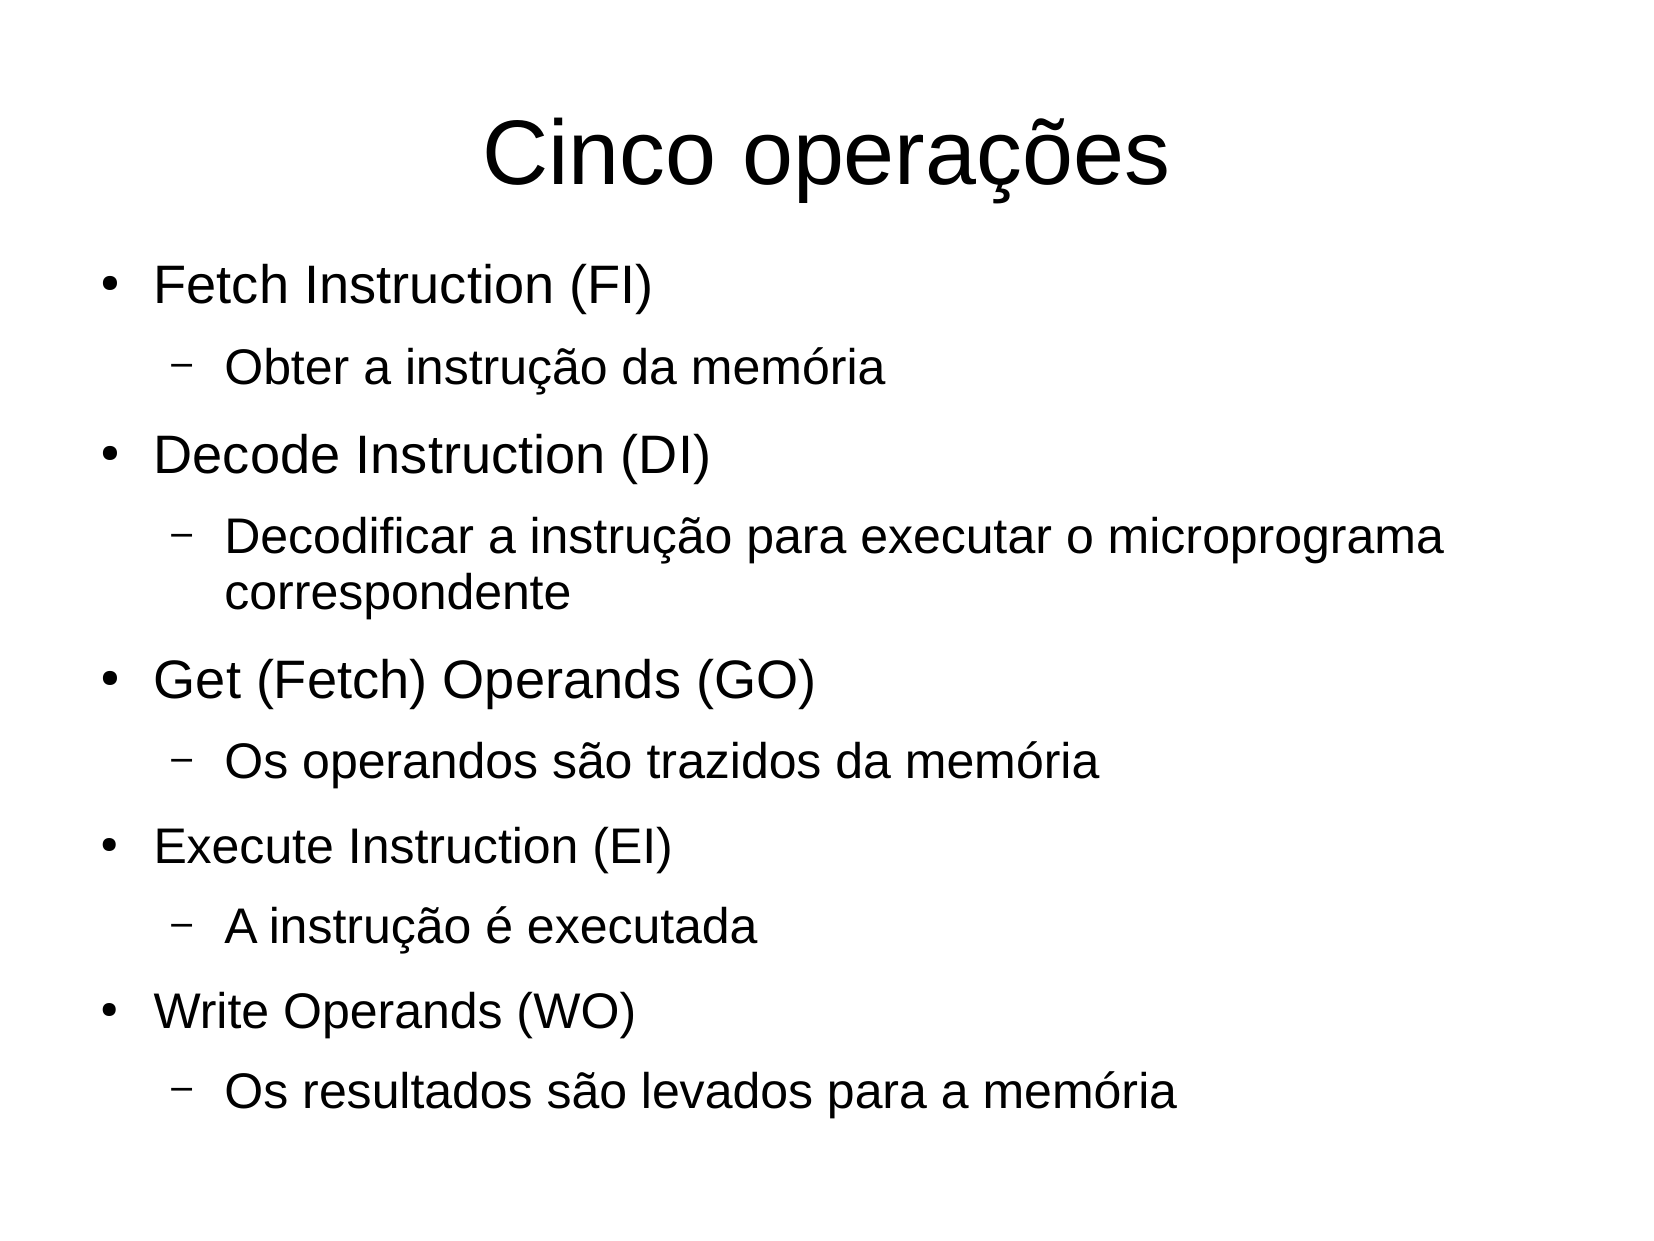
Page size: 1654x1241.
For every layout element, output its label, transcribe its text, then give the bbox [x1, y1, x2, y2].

list Fetch Instruction (FI) Obter a instrução da memória Decode Instruction (DI) Decodificar a instrução para executar o microprograma correspondente Get (Fetch) Operands (GO) Os operandos são trazidos da memória Execute Instruction (EI) A instrução é executada Write Operands (WO) Os resultados são levados para a memória [82, 254, 1571, 1125]
title Cinco operações [82, 49, 1571, 254]
